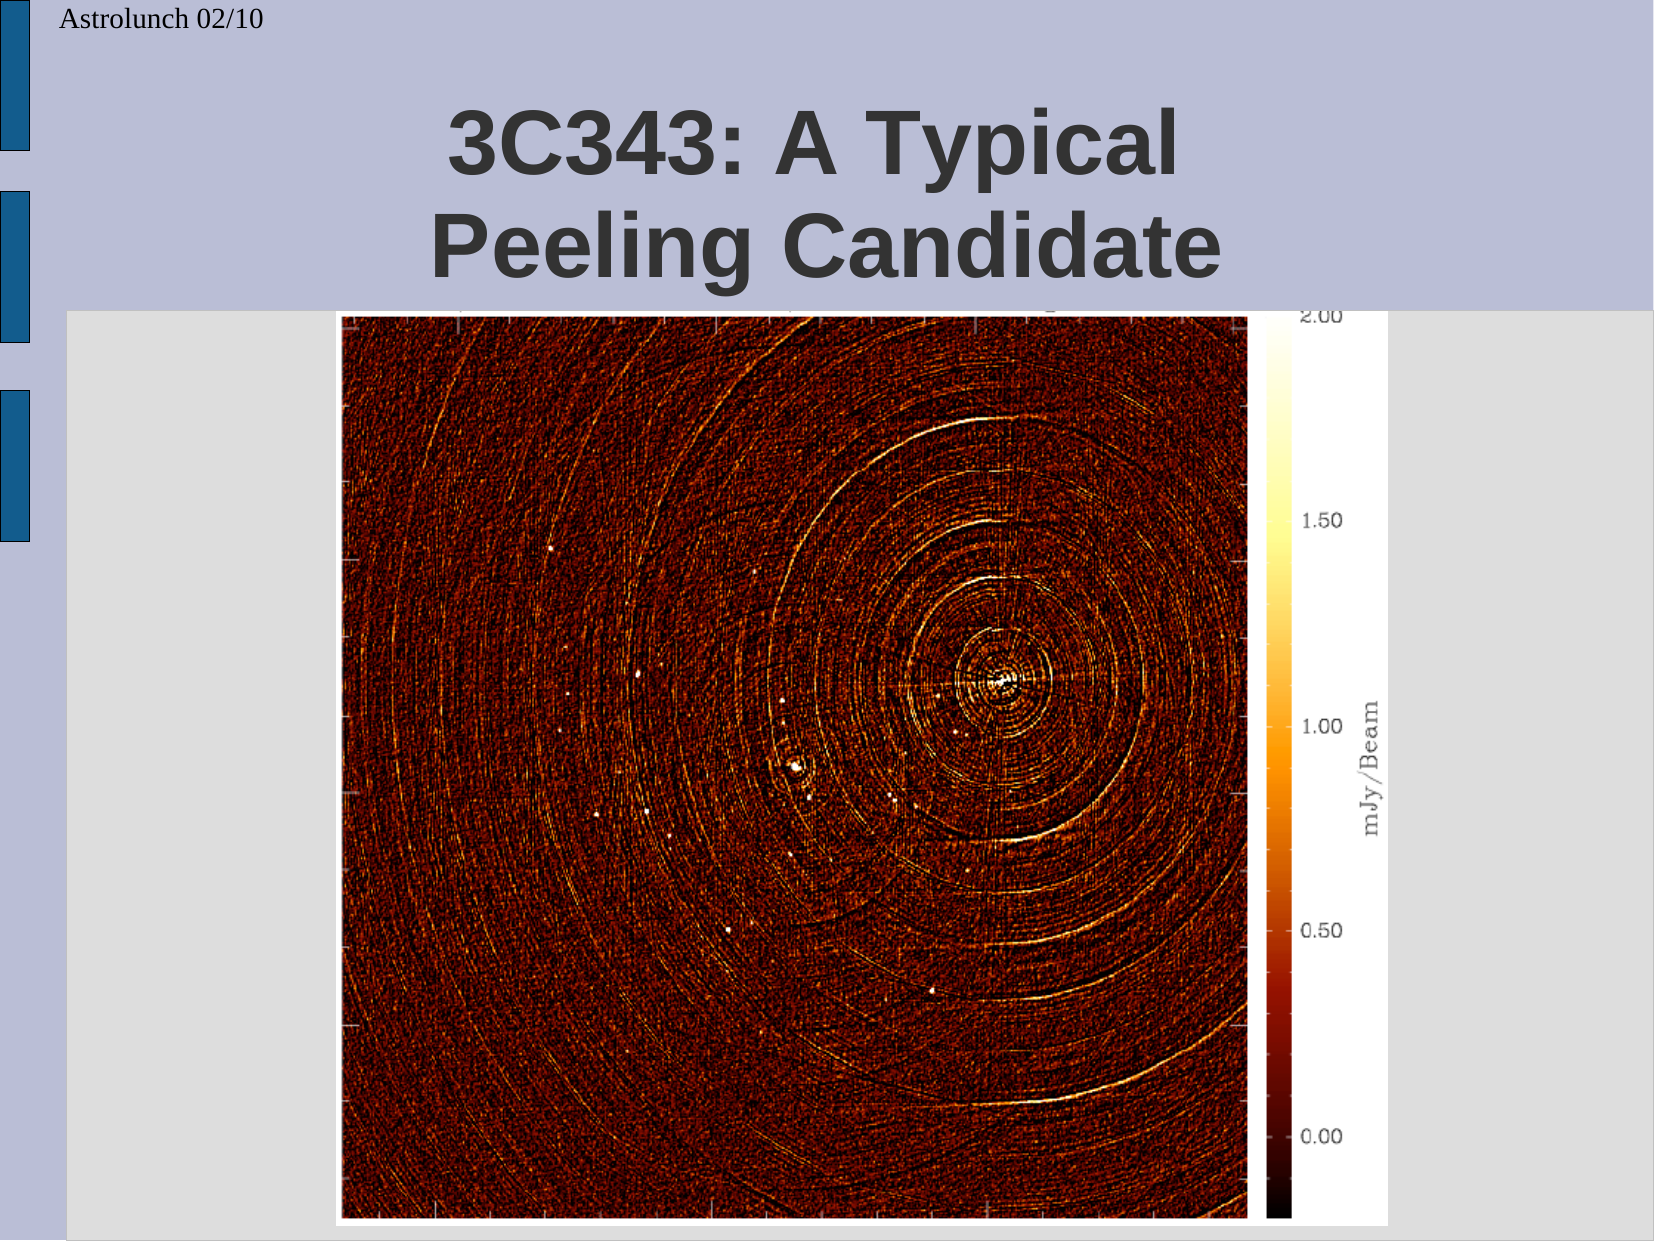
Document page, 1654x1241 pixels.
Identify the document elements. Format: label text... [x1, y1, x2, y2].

title 3C343: A Typical Peeling Candidate [121, 91, 1534, 299]
picture [336, 311, 1388, 1226]
